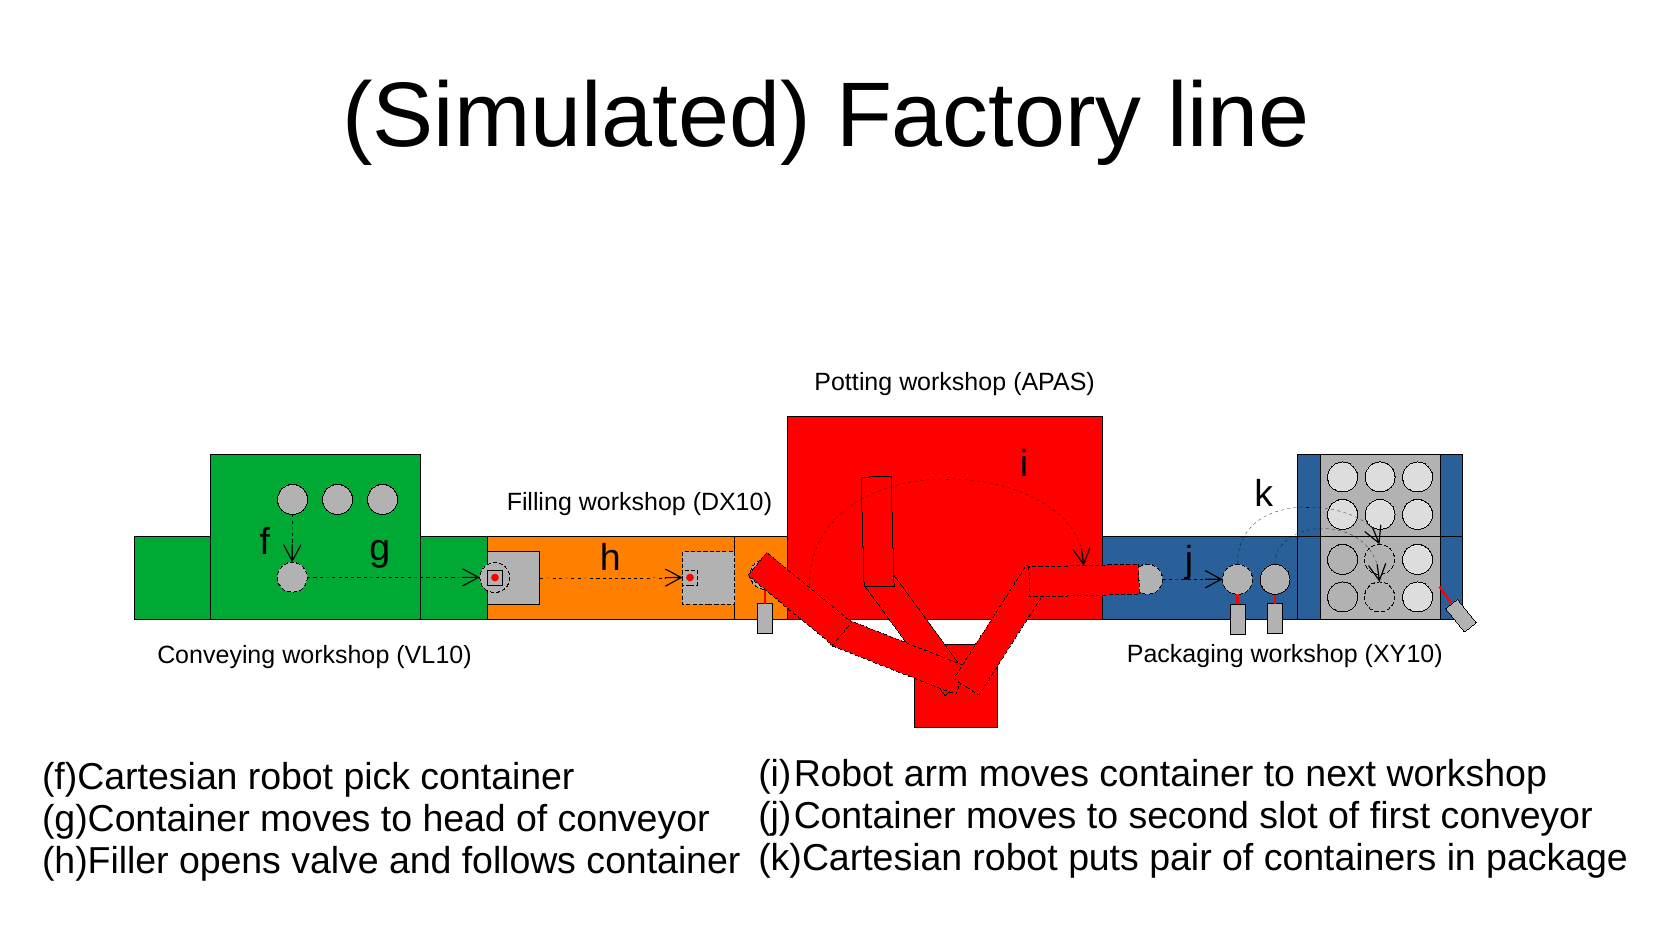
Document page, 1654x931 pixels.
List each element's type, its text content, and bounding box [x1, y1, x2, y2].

text_box Potting workshop (APAS) [799, 360, 1111, 403]
text_box Packaging workshop (XY10) [1112, 632, 1459, 676]
text_box Robot arm moves container to next workshop Container moves to second slot of first conveyor Cartesian robot puts pair of containers in package [743, 745, 1654, 894]
text_box h [585, 528, 636, 586]
text_box j [1170, 530, 1221, 588]
text_box Cartesian robot pick container Container moves to head of conveyor Filler opens valve and follows container [27, 748, 743, 891]
text_box f [244, 513, 296, 571]
text_box [134, 416, 1477, 728]
text_box g [354, 519, 406, 576]
text_box i [1005, 435, 1056, 492]
text_box Filling workshop (DX10) [492, 480, 788, 523]
title (Simulated) Factory line [82, 37, 1571, 193]
text_box Conveying workshop (VL10) [142, 633, 488, 677]
text_box k [1239, 465, 1291, 522]
